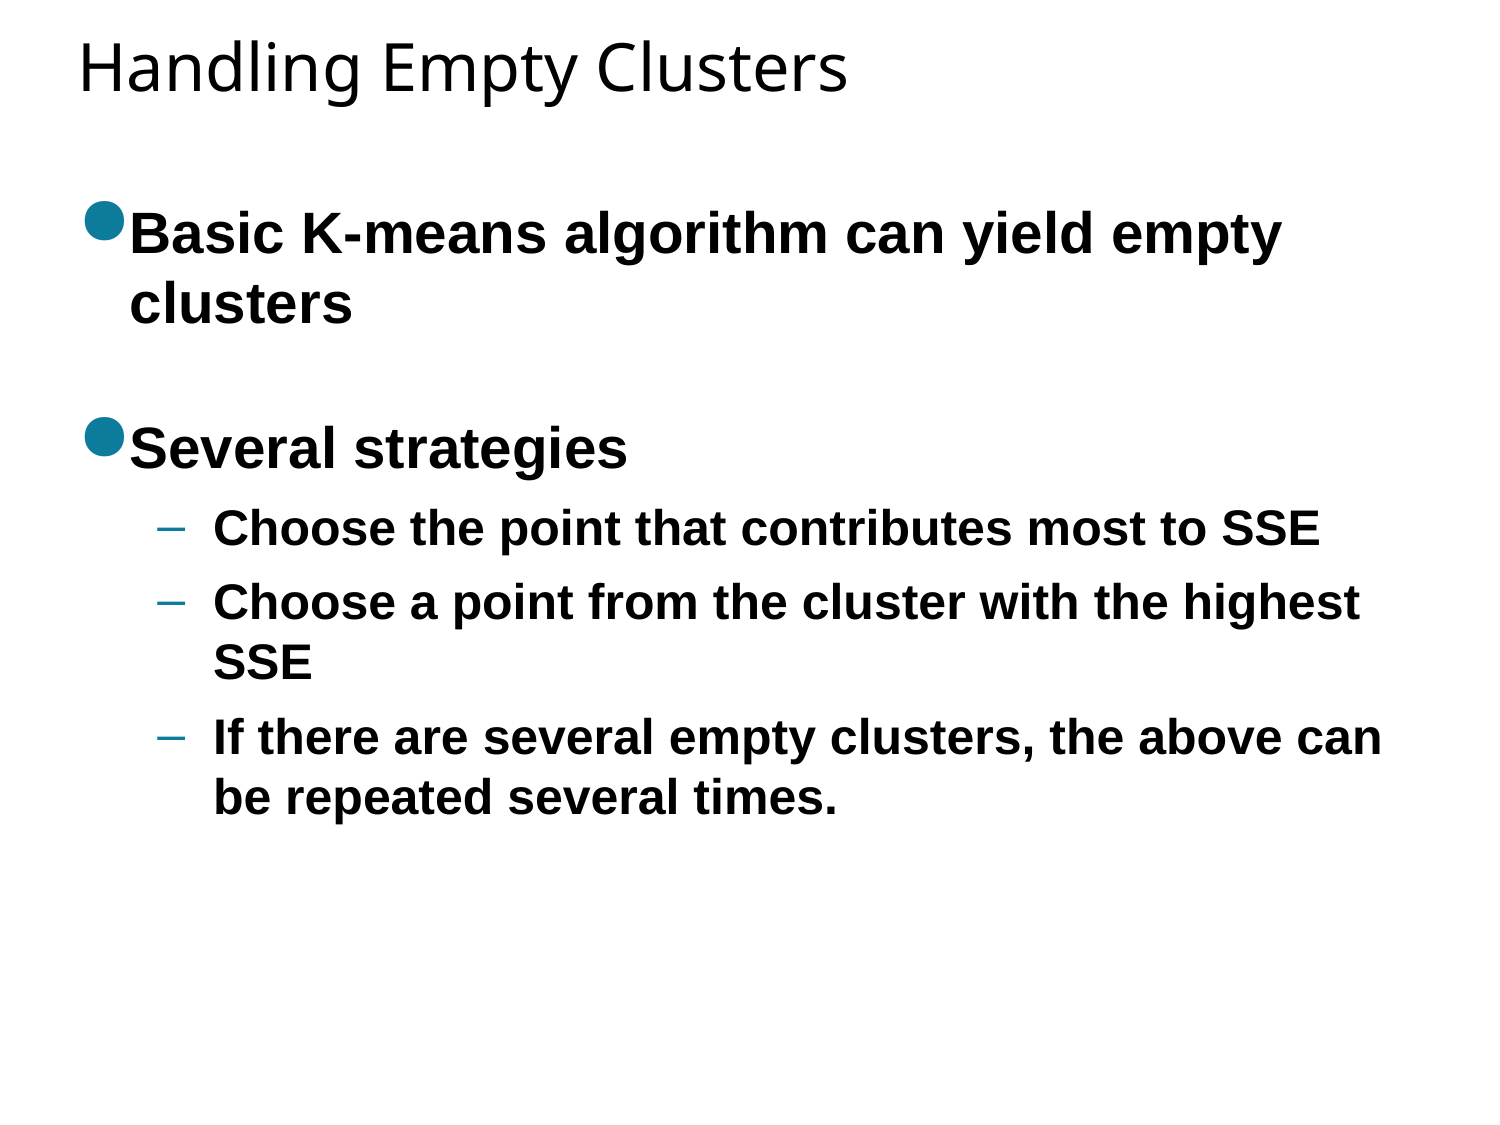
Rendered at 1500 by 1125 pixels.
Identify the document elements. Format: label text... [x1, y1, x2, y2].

text_box Basic K-means algorithm can yield empty clusters Several strategies Choose the point that contributes most to SSE Choose a point from the cluster with the highest SSE If there are several empty clusters, the above can be repeated several times. [67, 187, 1433, 1038]
text_box Handling Empty Clusters [62, 24, 1421, 113]
